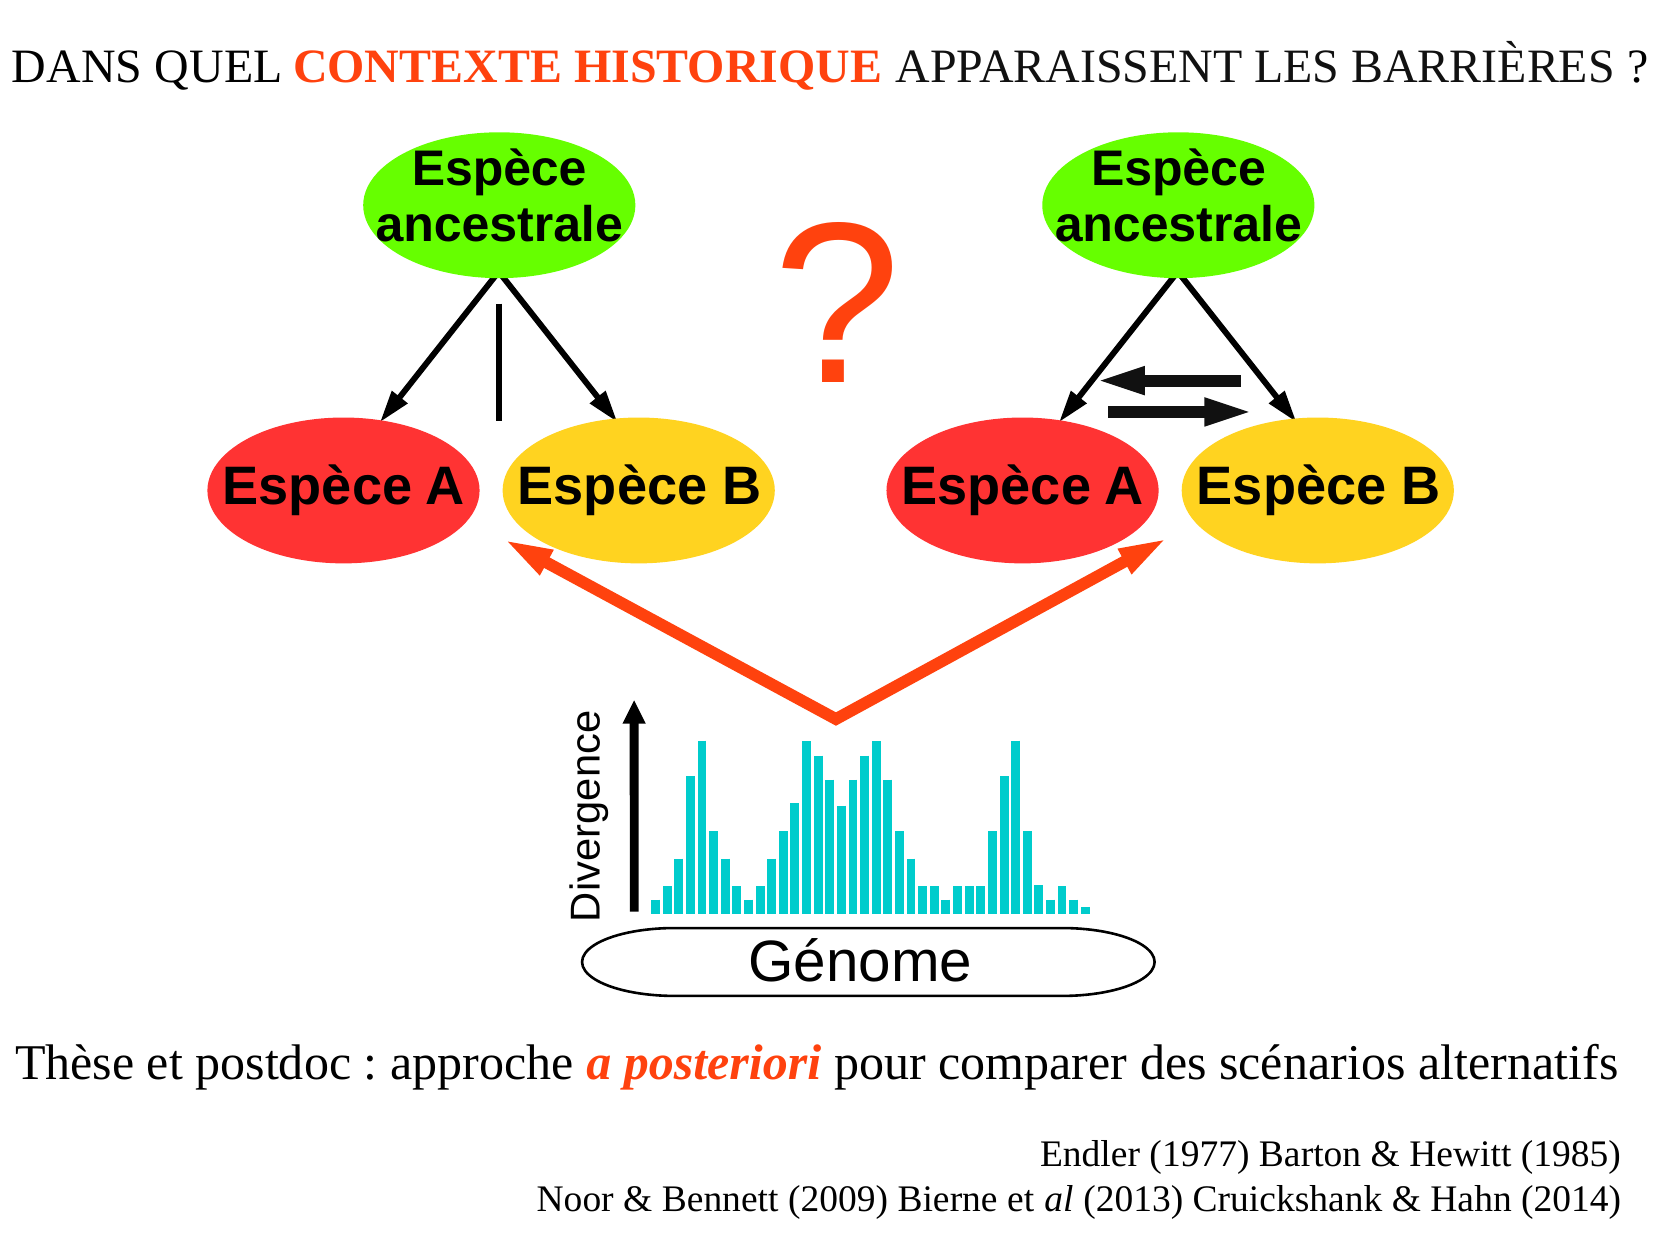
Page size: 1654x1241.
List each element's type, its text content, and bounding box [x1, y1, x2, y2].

text_box Espèce ancestrale [360, 132, 660, 270]
text_box Espèce B [502, 448, 778, 524]
text_box [1115, 270, 1241, 279]
text_box Divergence [554, 667, 617, 937]
text_box [436, 270, 562, 279]
text_box [232, 417, 455, 448]
text_box Thèse et postdoc : approche a posteriori pour comparer des scénarios alternatifs [0, 1027, 1635, 1107]
text_box Espèce A [207, 448, 480, 524]
text_box Génome [733, 921, 988, 1002]
text_box [222, 524, 465, 564]
text_box [528, 417, 750, 448]
text_box [1207, 417, 1429, 448]
text_box [517, 524, 760, 564]
text_box [911, 417, 1134, 448]
text_box Espèce B [1181, 448, 1457, 524]
text_box [1196, 524, 1439, 564]
text_box Espèce A [886, 448, 1159, 524]
text_box ? [758, 167, 917, 440]
text_box [901, 524, 1144, 564]
text_box Endler (1977) Barton & Hewitt (1985) Noor & Bennett (2009) Bierne et al (2013) Cruickshank & Hahn (2014) [521, 1121, 1637, 1227]
text_box DANS QUEL CONTEXTE HISTORIQUE APPARAISSENT LES BARRIÈRES ? [0, 32, 1654, 101]
text_box Espèce ancestrale [1039, 132, 1339, 270]
